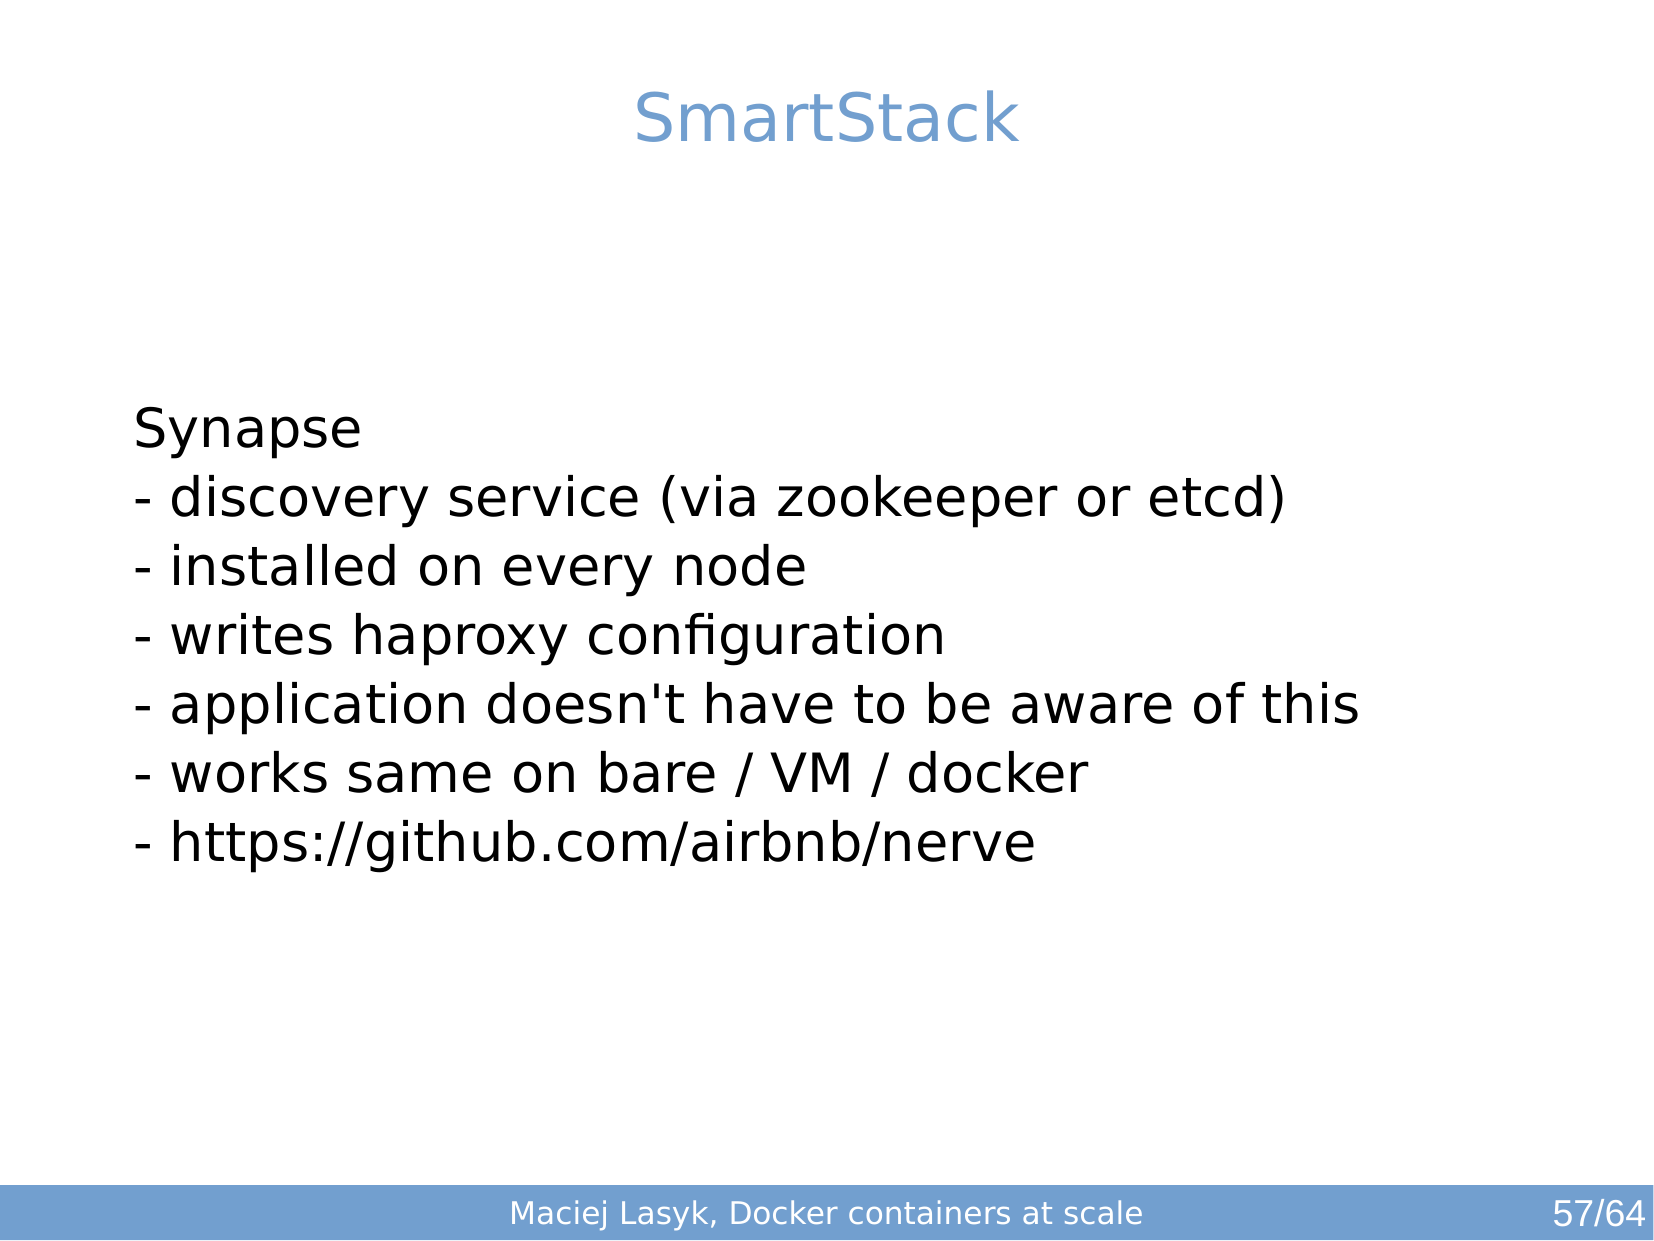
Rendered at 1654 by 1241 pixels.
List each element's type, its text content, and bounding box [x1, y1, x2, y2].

text_box Maciej Lasyk, Docker containers at scale [494, 1188, 1160, 1240]
text_box 57/64 [1527, 1185, 1654, 1241]
text_box Synapse - discovery service (via zookeeper or etcd) - installed on every node - writes haproxy configuration - application doesn't have to be aware of this - works same on bare / VM / docker - https://github.com/airbnb/nerve [118, 390, 1378, 883]
text_box [0, 1185, 1527, 1241]
text_box SmartStack [618, 72, 1036, 166]
